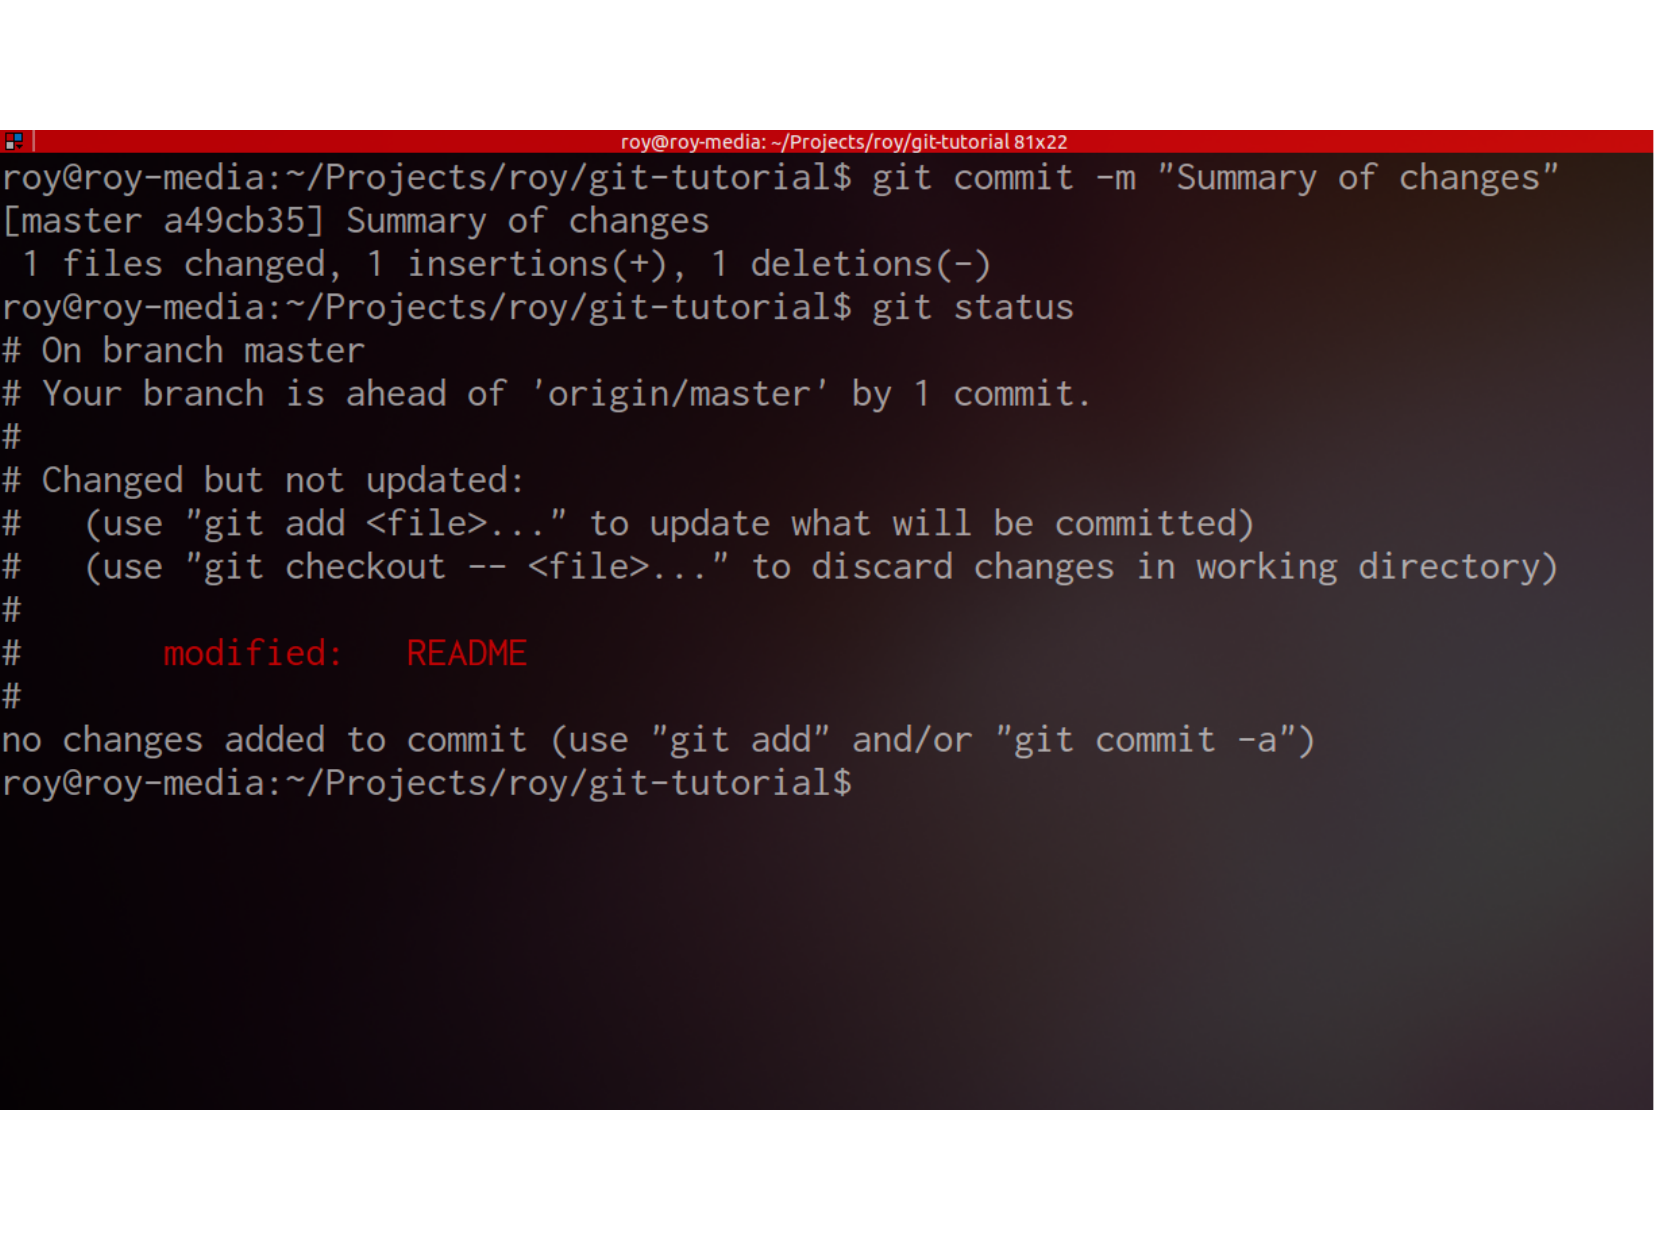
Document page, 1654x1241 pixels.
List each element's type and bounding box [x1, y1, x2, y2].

picture [0, 130, 1654, 1110]
